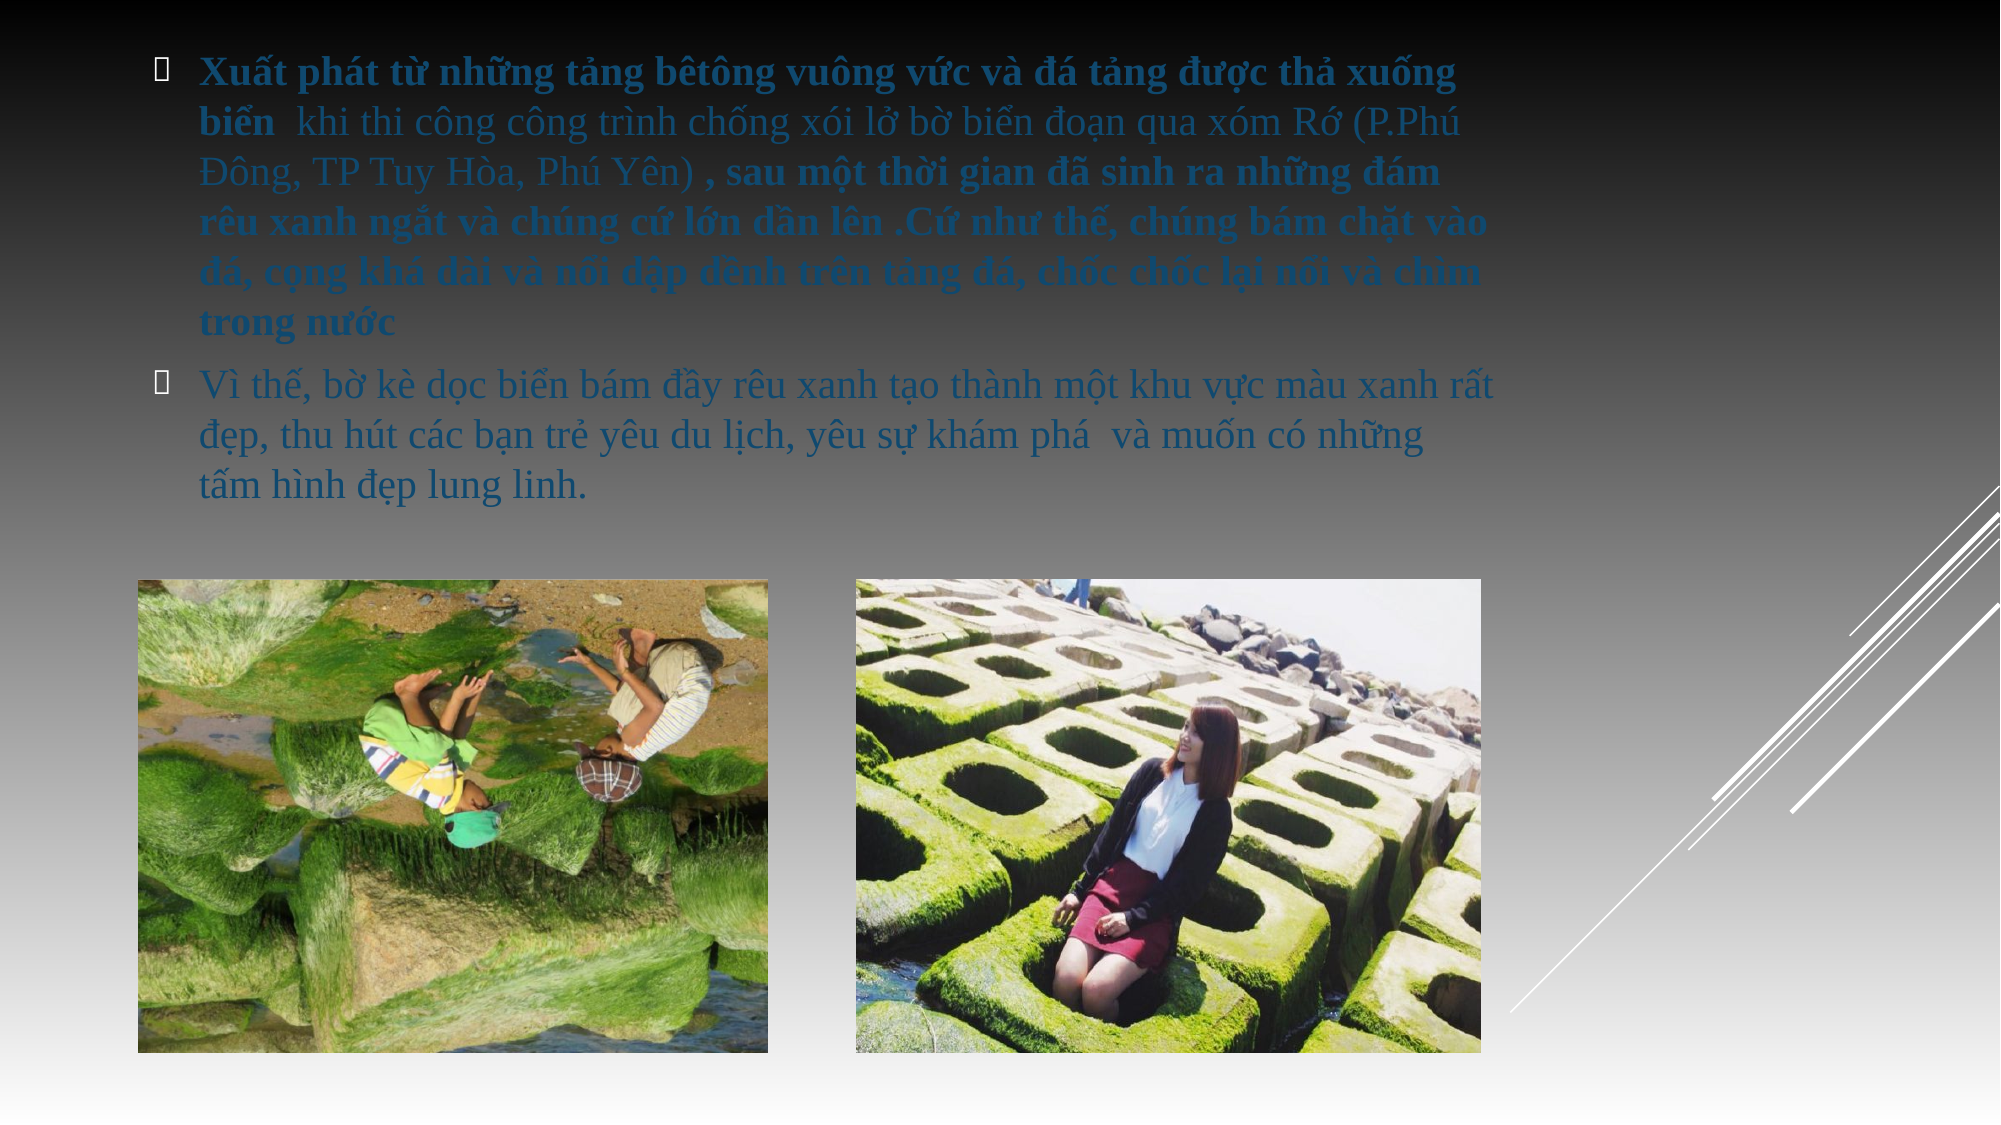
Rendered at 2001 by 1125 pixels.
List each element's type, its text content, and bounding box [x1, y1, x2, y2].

picture [137, 579, 768, 1053]
picture [856, 579, 1481, 1053]
list Xuất phát từ những tảng bêtông vuông vức và đá tảng được thả xuống biển khi thi công công trình chống xói lở bờ biển đoạn qua xóm Rớ (P.Phú Đông, TP Tuy Hòa, Phú Yên) , sau một thời gian đã sinh ra những đám rêu xanh ngắt và chúng cứ lớn dần lên .Cứ như thế, chúng bám chặt vào đá, cọng khá dài và nổi dập dềnh trên tảng đá, chốc chốc lại nổi và chìm trong nước Vì thế, bờ kè dọc biển bám đầy rêu xanh tạo thành một khu vực màu xanh rất đẹp, thu hút các bạn trẻ yêu du lịch, yêu sự khám phá và muốn có những tấm hình đẹp lung linh. [137, 36, 1513, 609]
